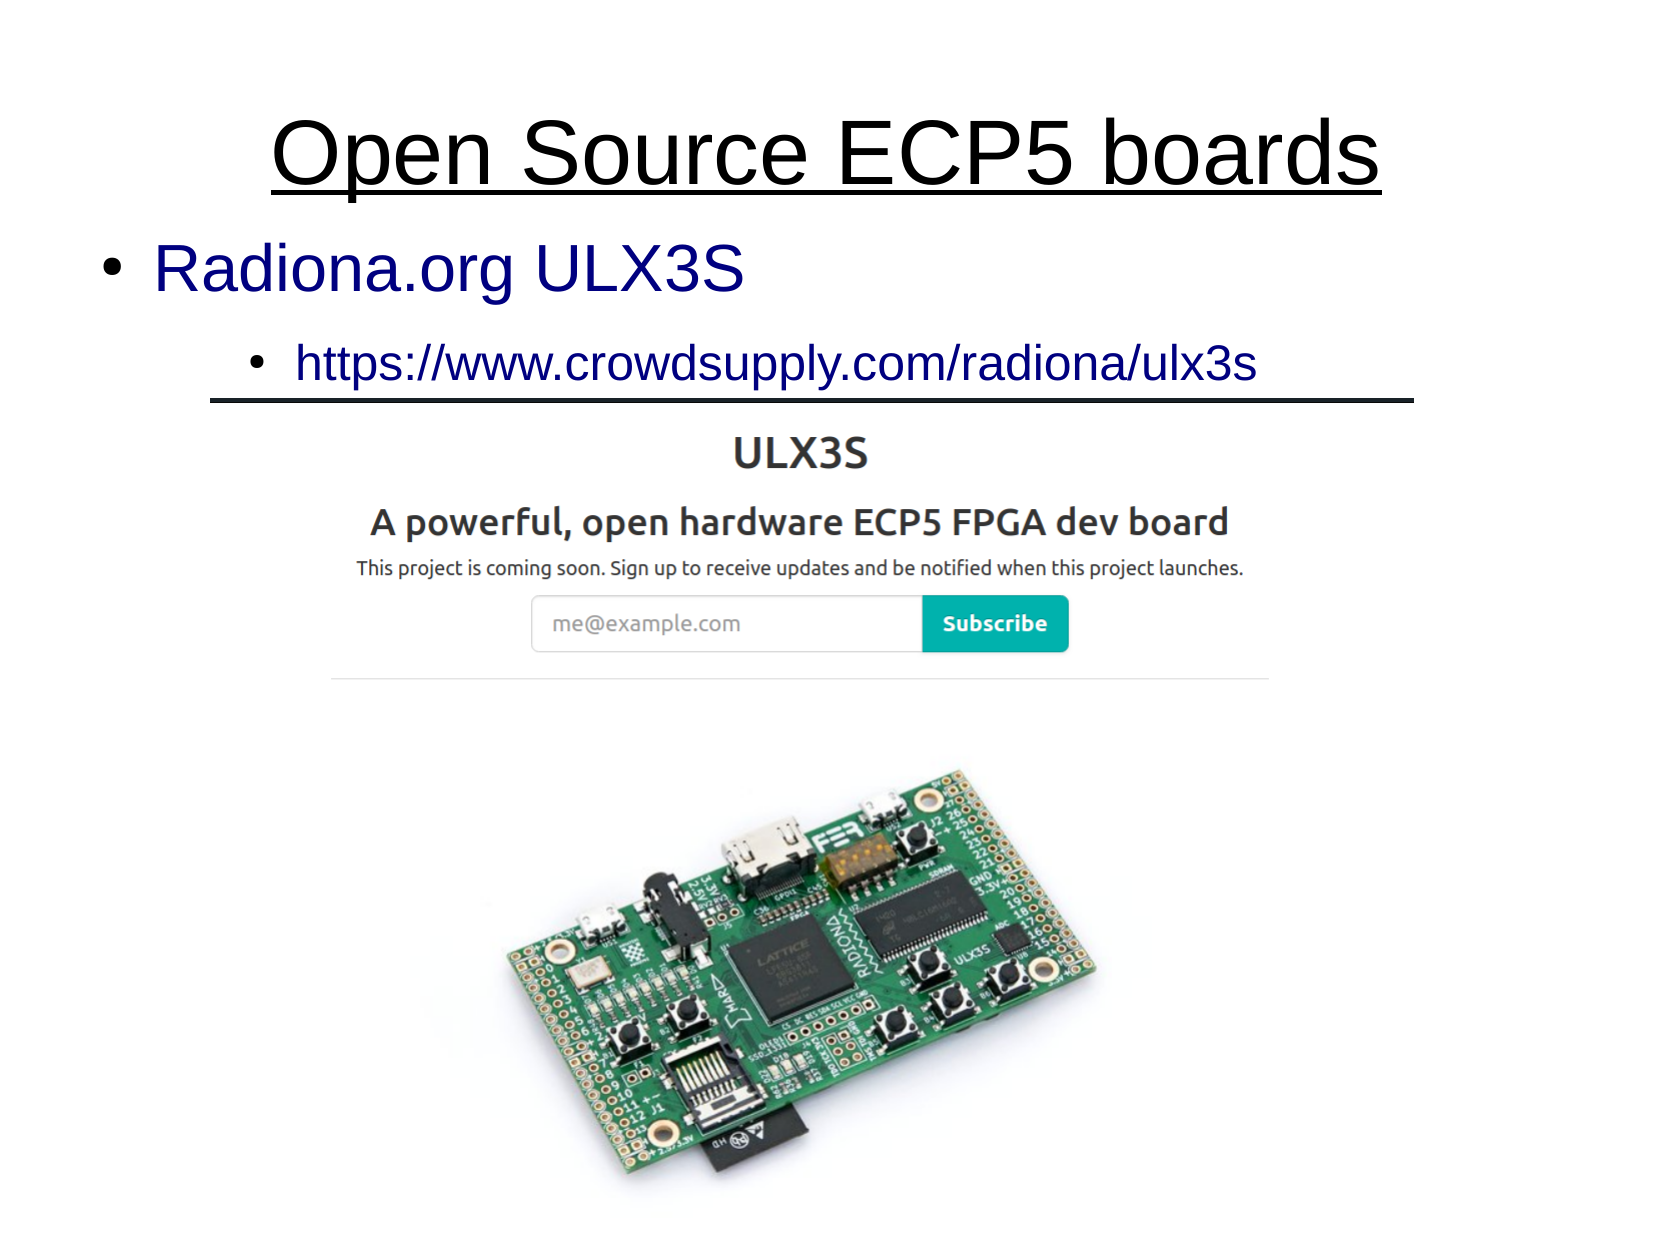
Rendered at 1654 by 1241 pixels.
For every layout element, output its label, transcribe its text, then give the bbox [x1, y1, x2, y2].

title Open Source ECP5 boards [82, 49, 1571, 257]
picture [210, 398, 1414, 1241]
list Radiona.org ULX3S https://www.crowdsupply.com/radiona/ulx3s [82, 257, 1571, 1044]
